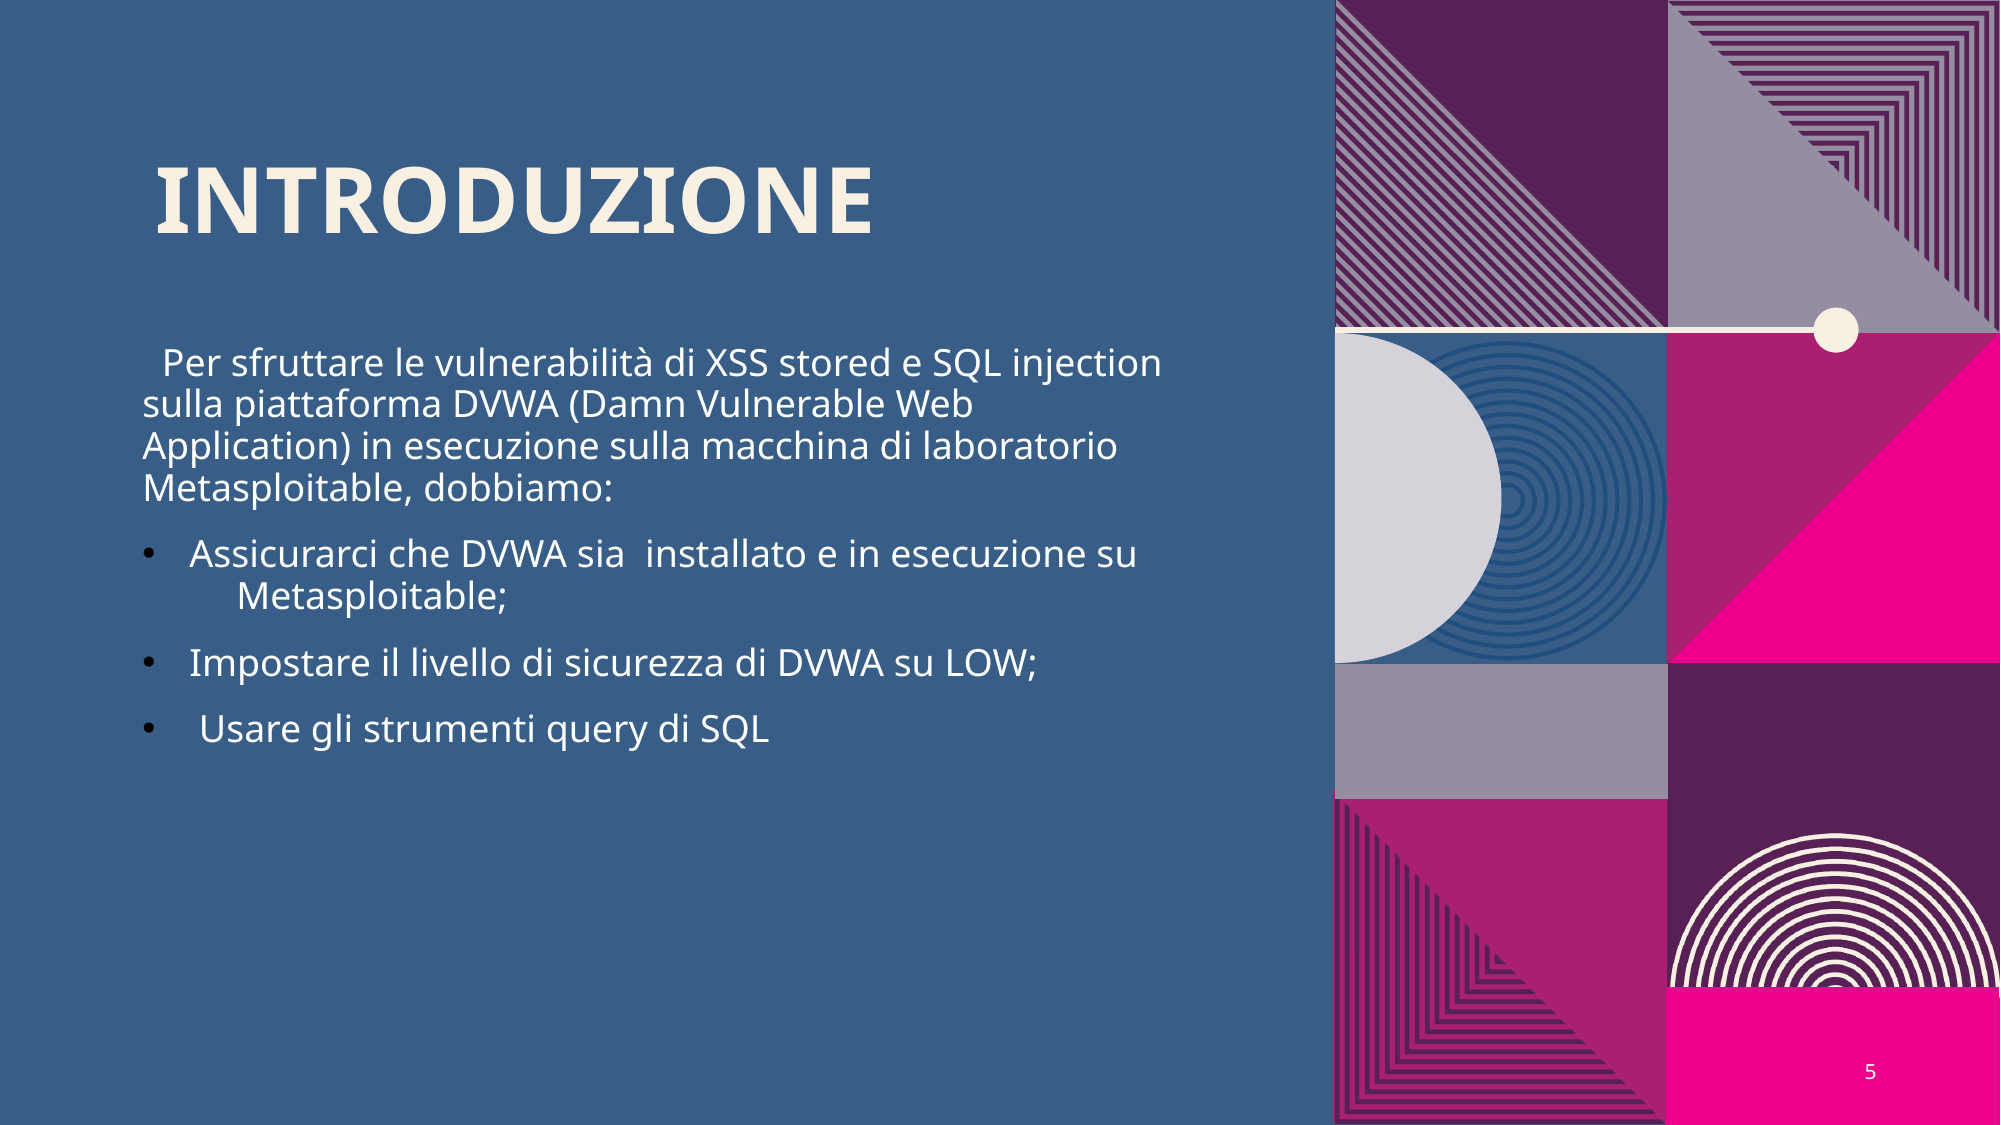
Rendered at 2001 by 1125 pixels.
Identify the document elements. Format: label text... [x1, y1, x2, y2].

text_box [1849, 1042, 1925, 1103]
list Per sfruttare le vulnerabilità di XSS stored e SQL injection sulla piattaforma DVWA (Damn Vulnerable Web Application) in esecuzione sulla macchina di laboratorio Metasploitable, dobbiamo: Assicurarci che DVWA sia installato e in esecuzione su Metasploitable; Impostare il livello di sicurezza di DVWA su LOW; Usare gli strumenti query di SQL [127, 334, 1206, 1040]
title INTRODUZIONE [140, 146, 1206, 322]
